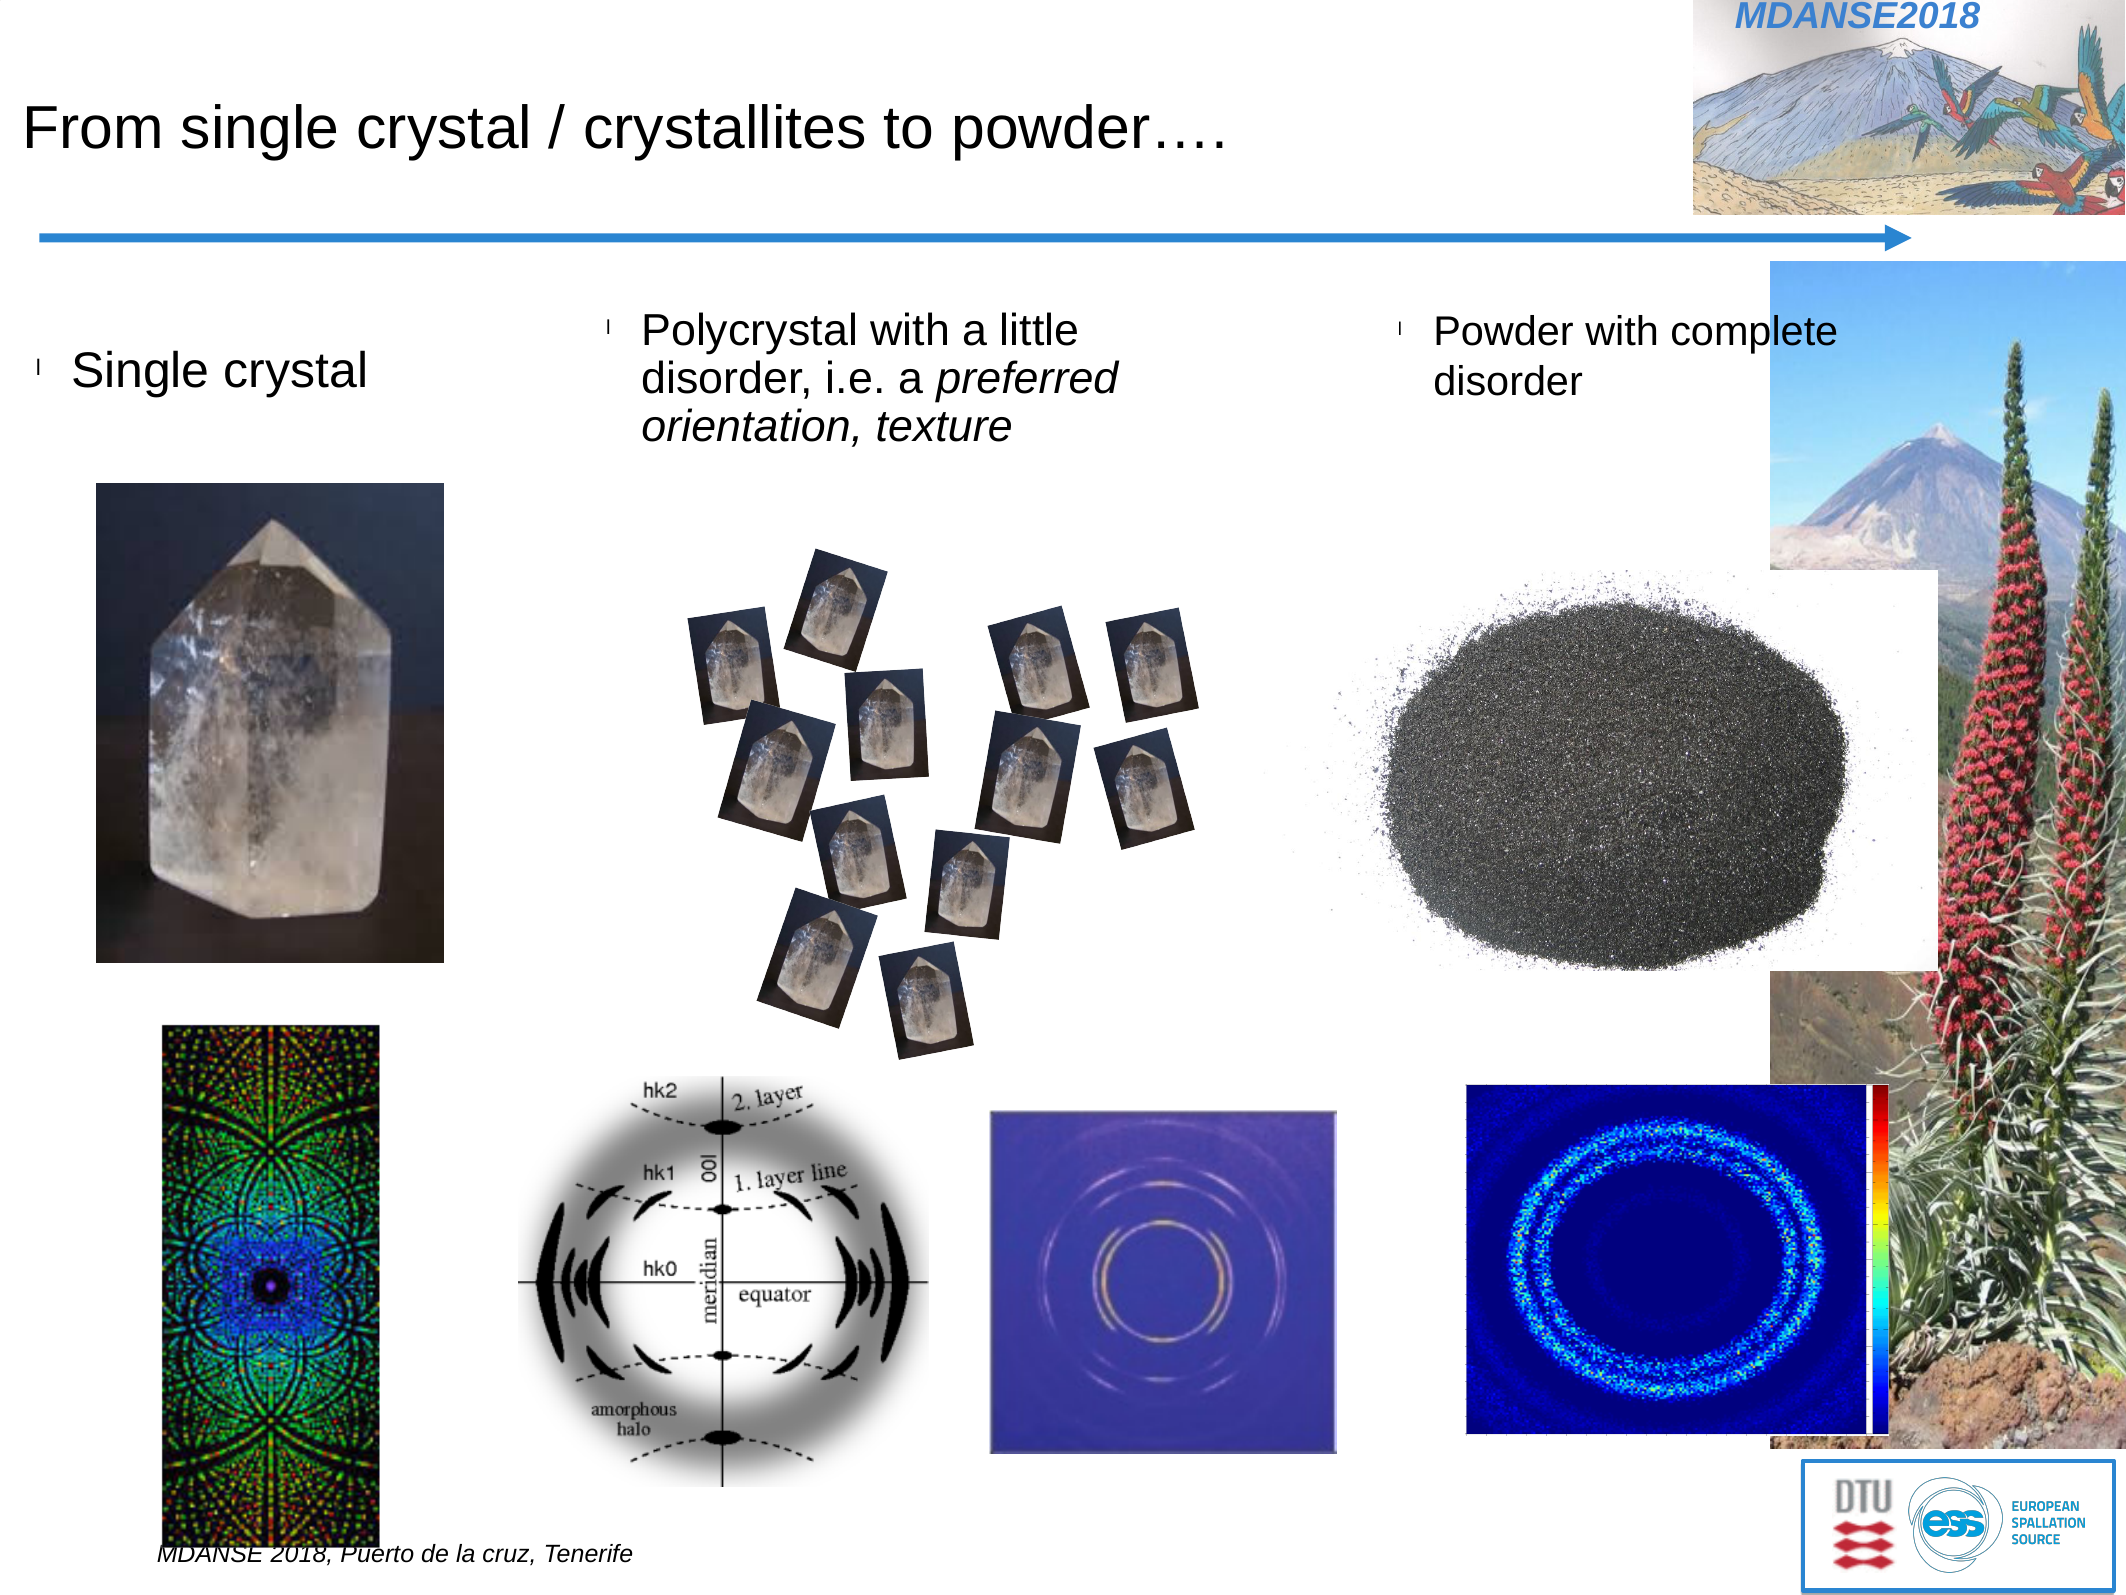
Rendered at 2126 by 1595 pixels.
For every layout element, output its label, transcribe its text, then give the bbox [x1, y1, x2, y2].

picture [518, 1076, 929, 1487]
picture [1226, 261, 2126, 1449]
picture [974, 605, 1090, 844]
picture [1105, 607, 1199, 724]
picture [1693, 0, 2125, 215]
picture [96, 483, 444, 964]
picture [687, 606, 907, 1029]
picture [161, 1024, 380, 1548]
text_box Single crystal [35, 313, 460, 422]
text_box From single crystal / crystallites to powder…. [22, 40, 1406, 209]
picture [1908, 1477, 2085, 1573]
picture [878, 941, 974, 1060]
picture [1832, 1477, 1897, 1573]
picture [1093, 727, 1195, 850]
text_box Powder with complete disorder [1397, 276, 1856, 431]
picture [783, 549, 929, 781]
picture [924, 829, 1010, 940]
text_box Polycrystal with a little disorder, i.e. a preferred orientation, texture [606, 267, 1251, 491]
picture [989, 1110, 1337, 1454]
